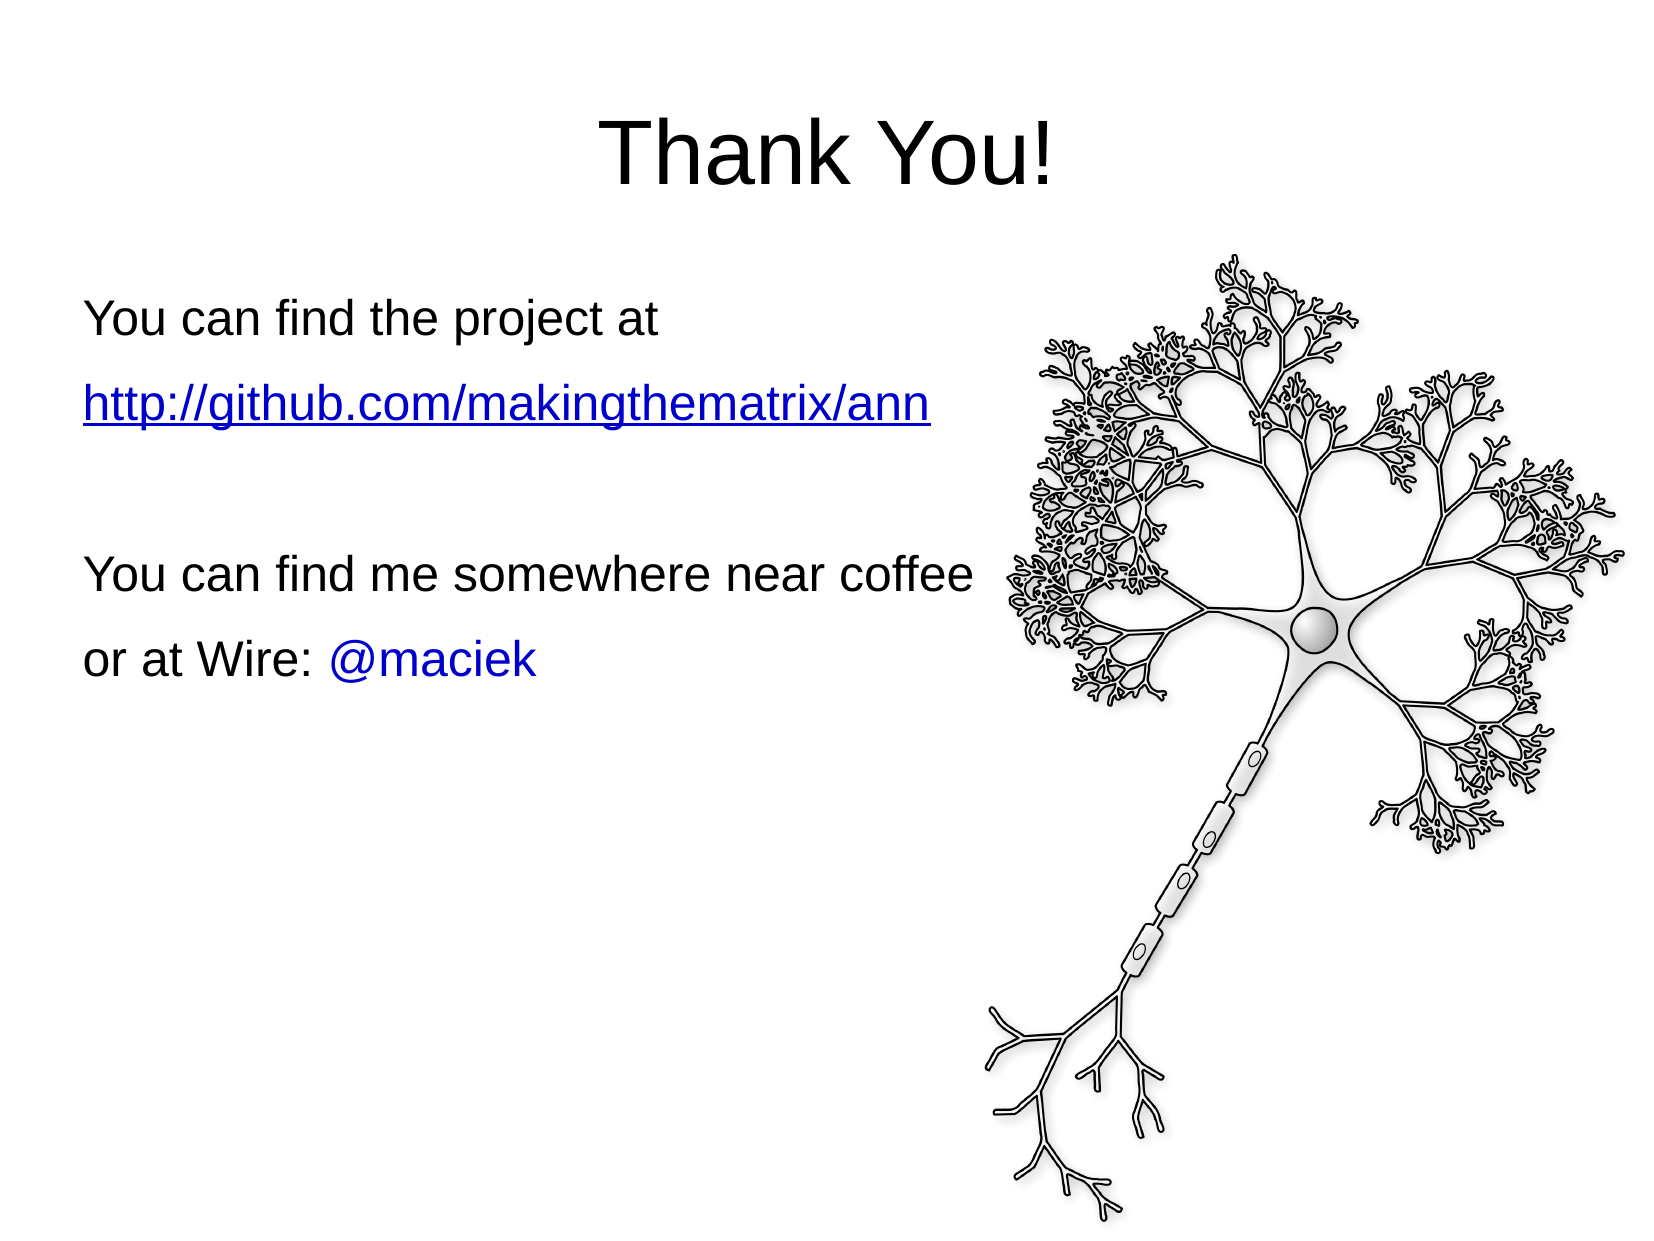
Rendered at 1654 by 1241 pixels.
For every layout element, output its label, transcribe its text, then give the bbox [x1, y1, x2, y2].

title Thank You! [82, 49, 1571, 257]
list You can find the project at http://github.com/makingthematrix/ann You can find me somewhere near coffee or at Wire: @maciek [82, 290, 1571, 1010]
picture [945, 242, 1651, 1241]
